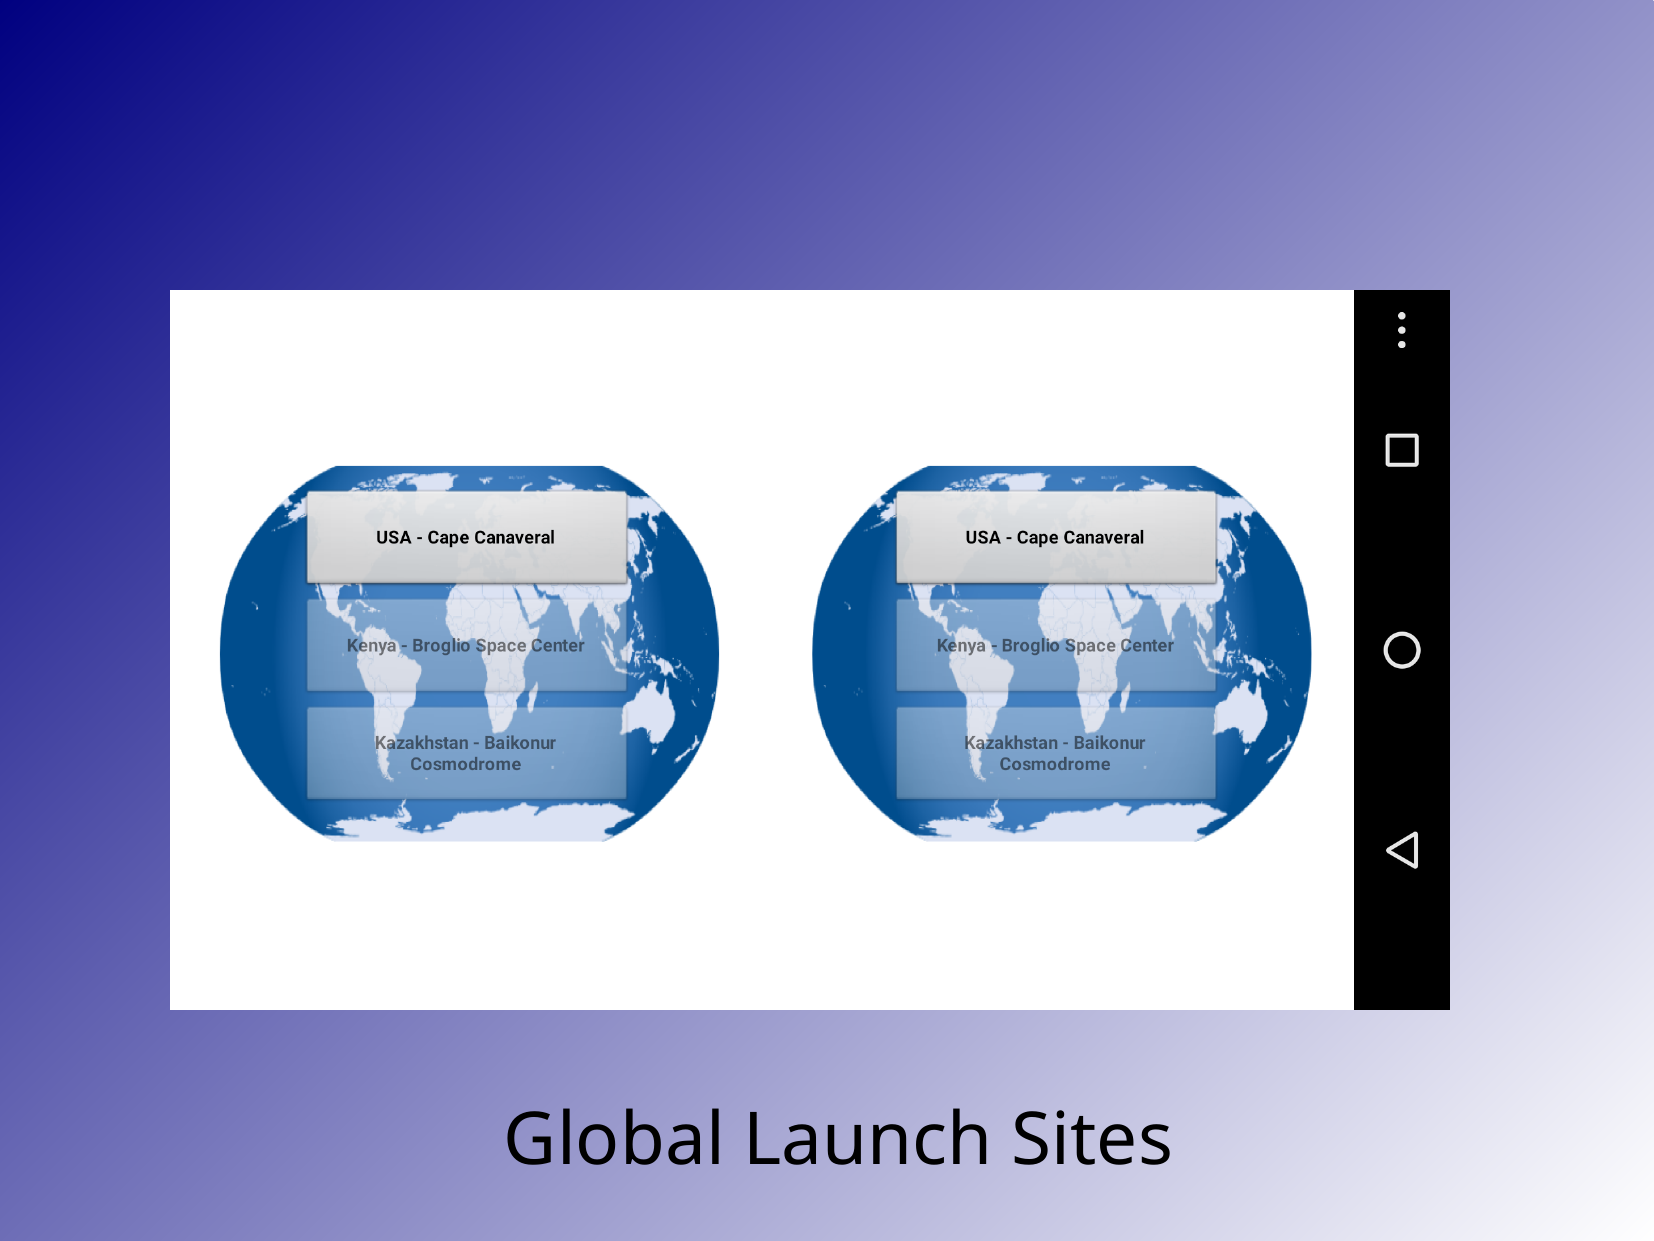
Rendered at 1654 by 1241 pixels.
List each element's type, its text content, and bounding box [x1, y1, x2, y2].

title Global Launch Sites [94, 1033, 1583, 1241]
picture [170, 290, 1450, 1010]
